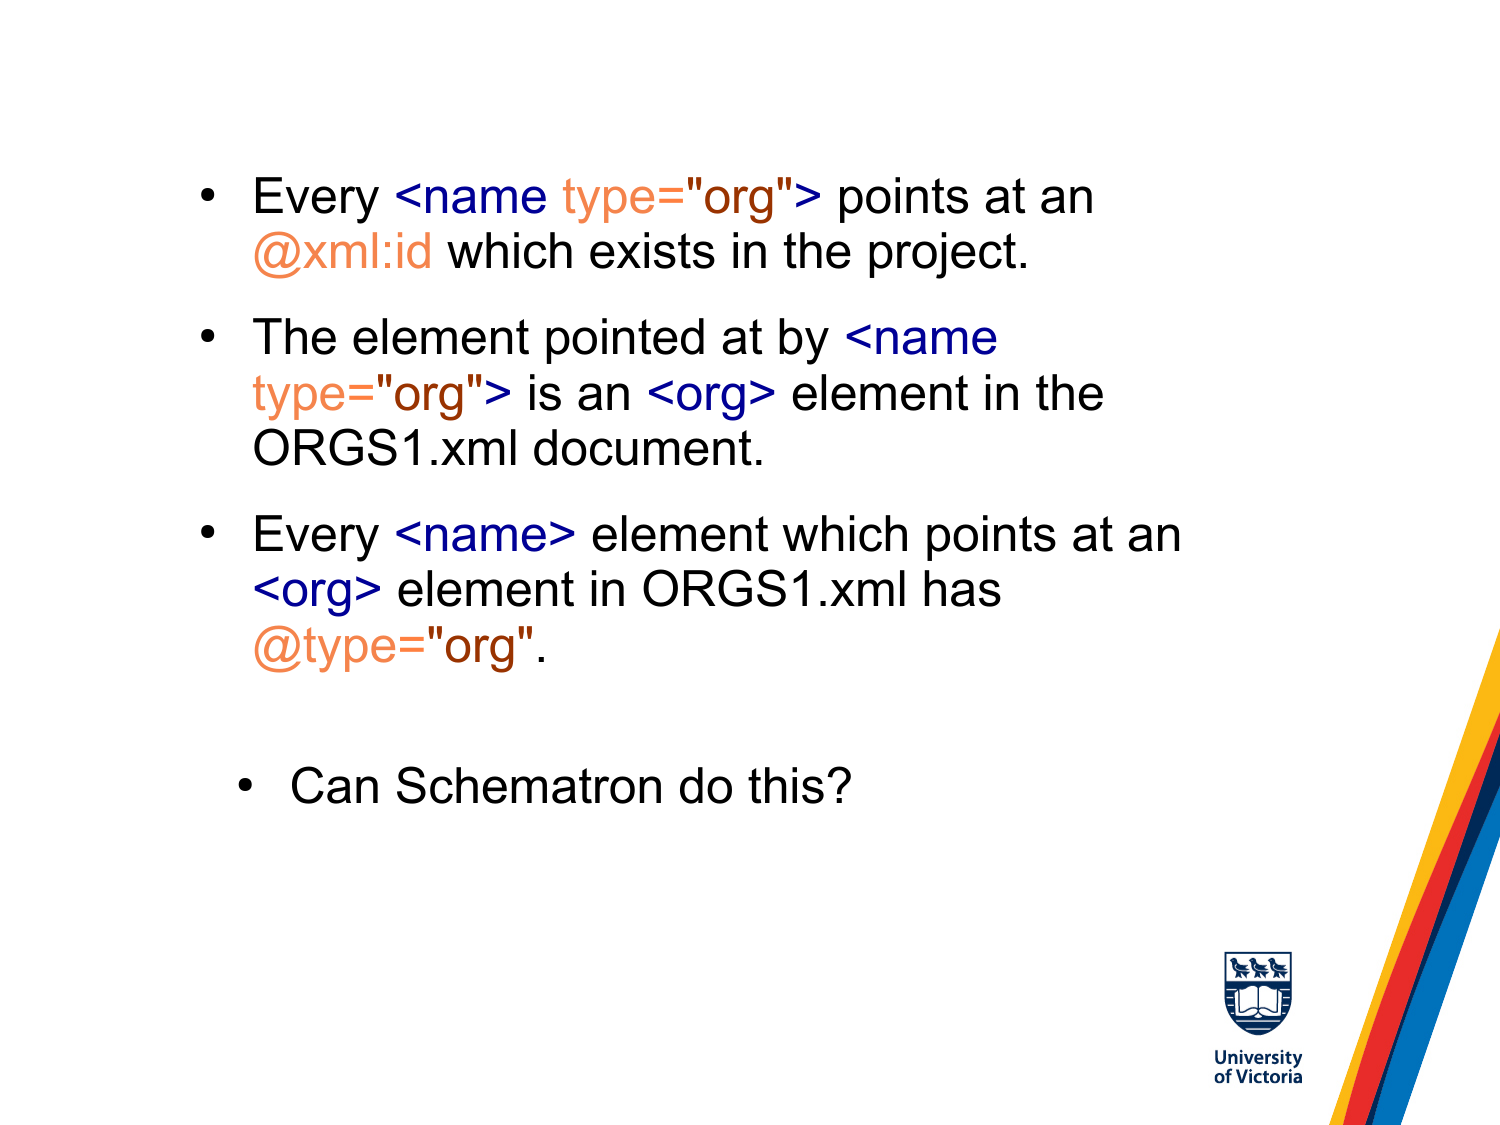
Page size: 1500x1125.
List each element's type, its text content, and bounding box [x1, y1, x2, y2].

list Every <name type="org"> points at an @xml:id which exists in the project. The element pointed at by <name type="org"> is an <org> element in the ORGS1.xml document. Every <name> element which points at an <org> element in ORGS1.xml has @type="org". Can Schematron do this? [181, 82, 1209, 1015]
picture [0, 0, 1500, 1125]
